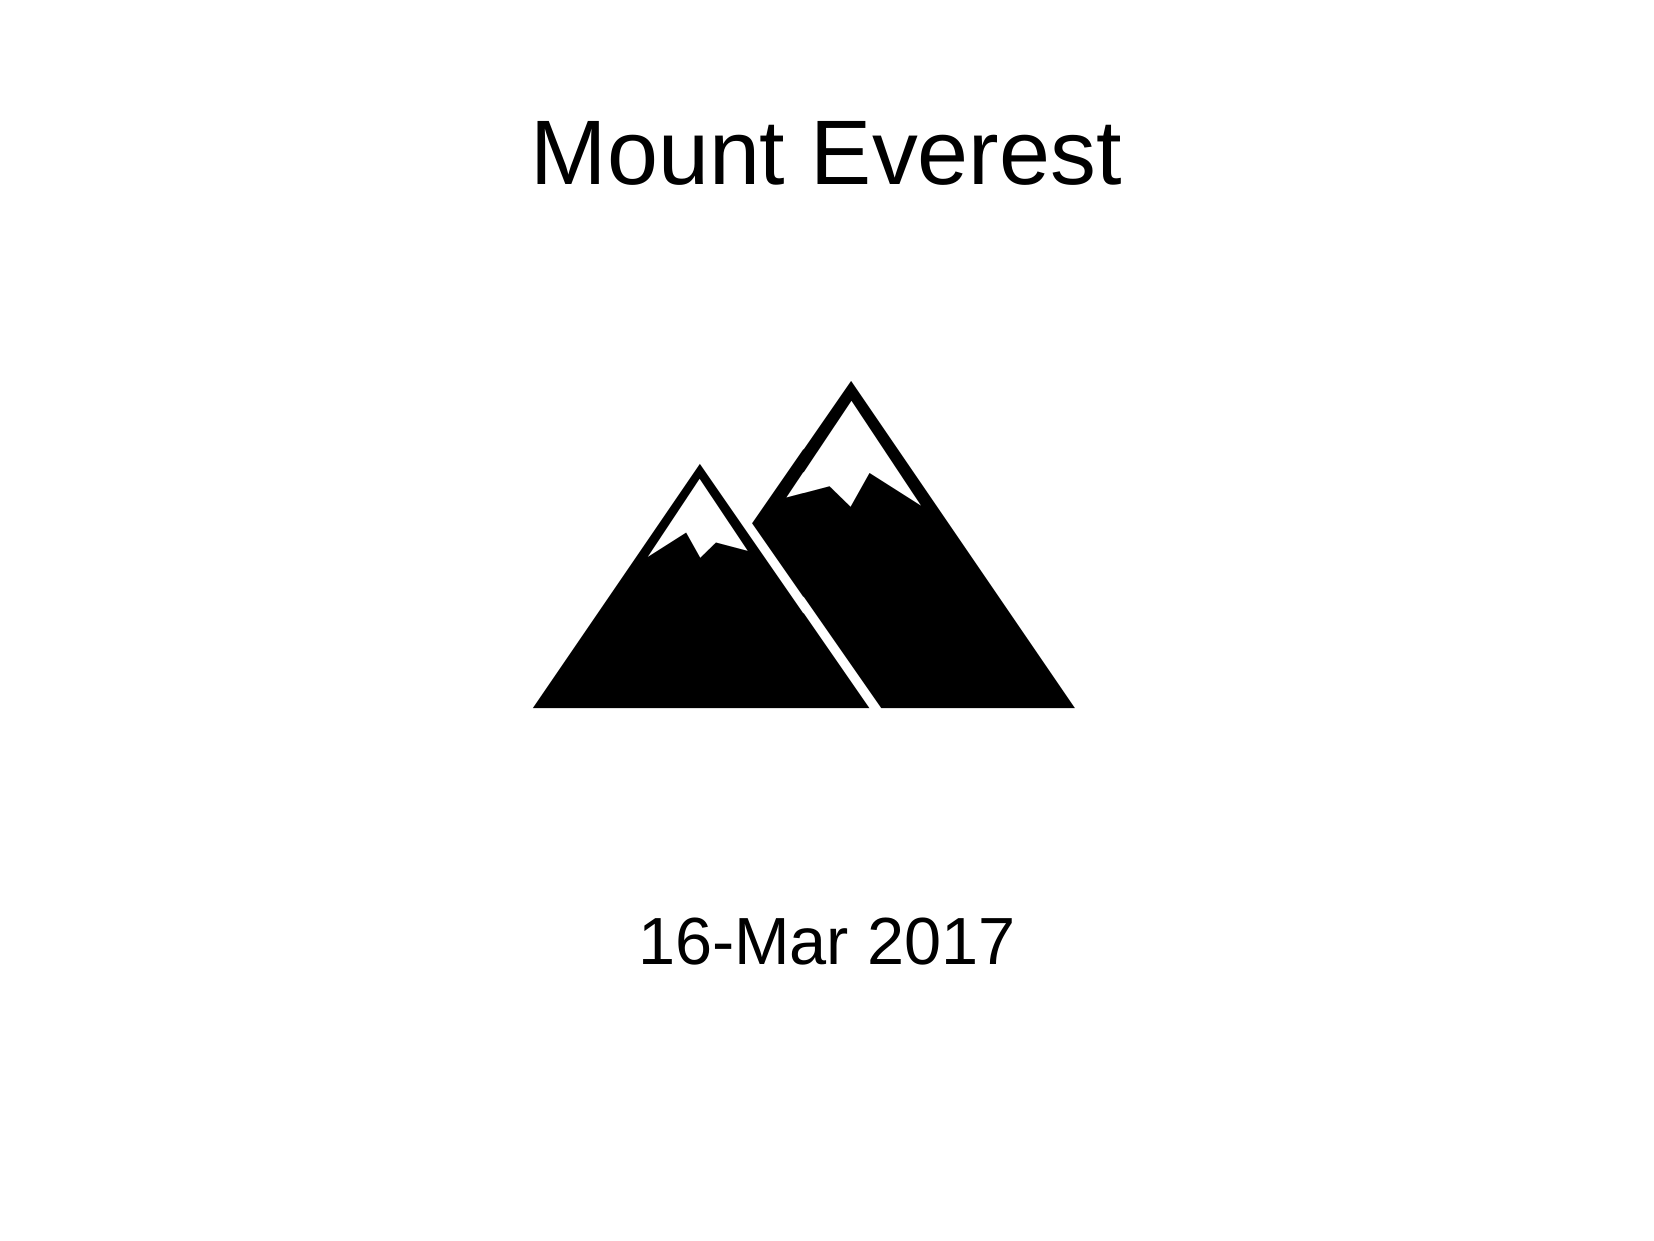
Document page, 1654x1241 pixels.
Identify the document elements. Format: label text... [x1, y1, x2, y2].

title Mount Everest [82, 49, 1571, 257]
picture [531, 380, 1076, 709]
subtitle 16-Mar 2017 [82, 874, 1571, 1010]
